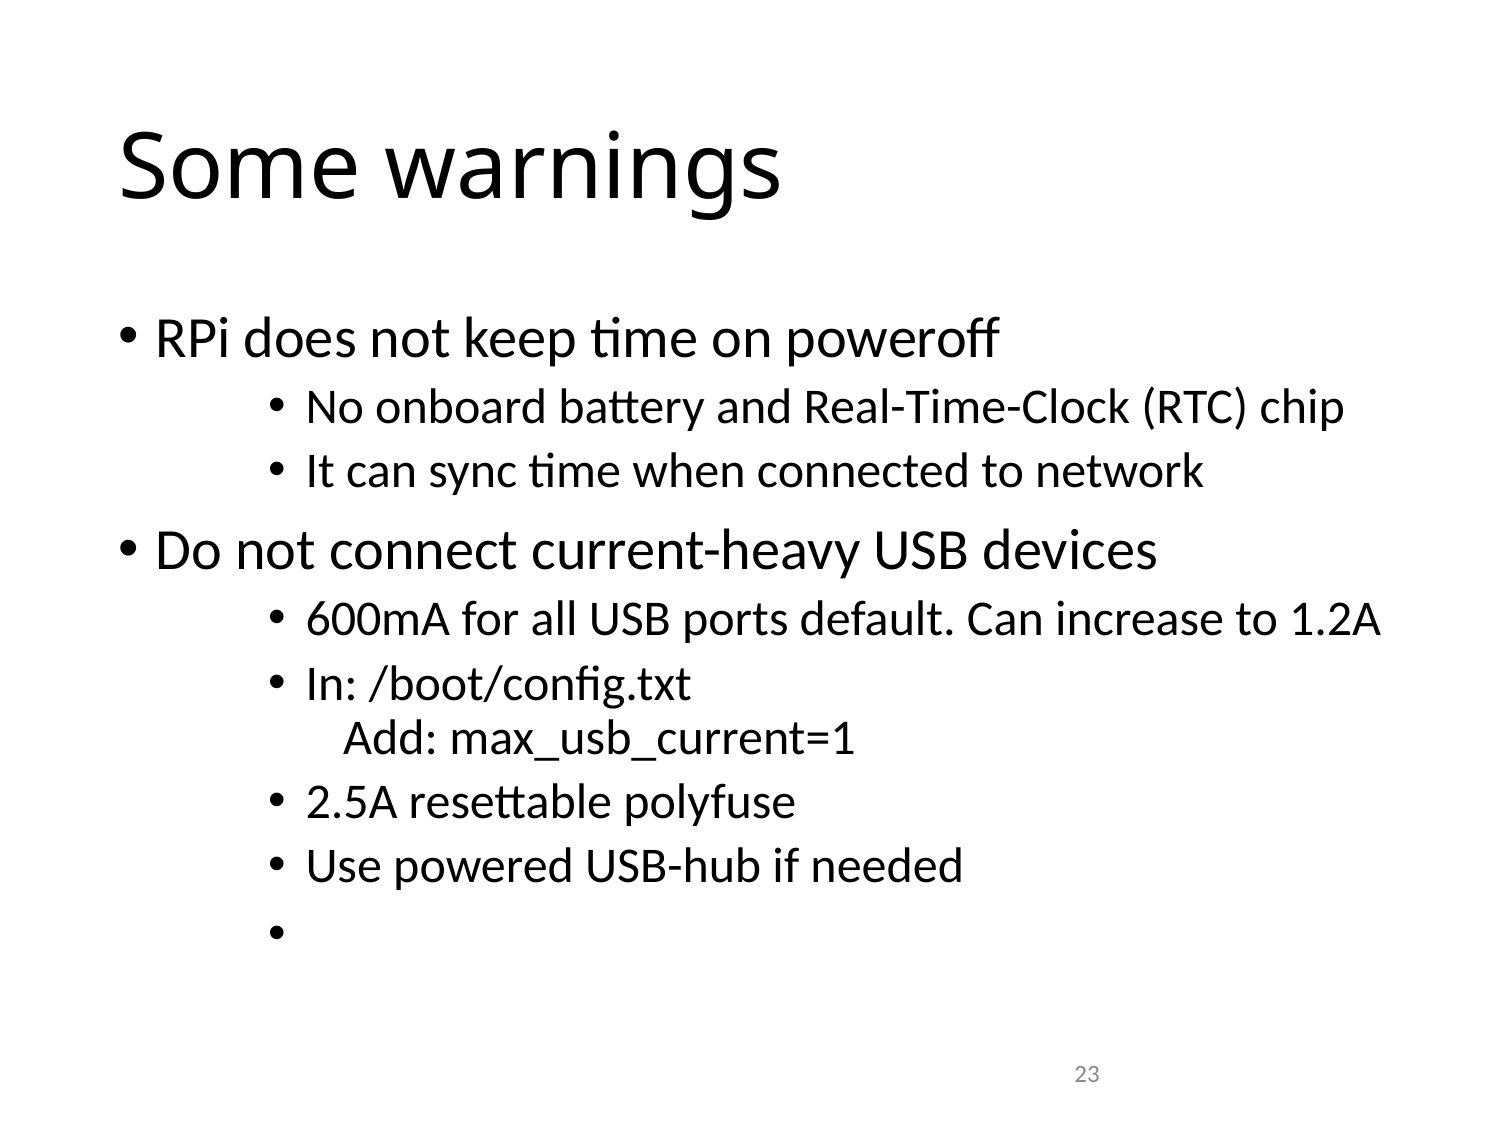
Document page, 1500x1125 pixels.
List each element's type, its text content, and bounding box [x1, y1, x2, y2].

list RPi does not keep time on poweroff No onboard battery and Real-Time-Clock (RTC) chip It can sync time when connected to network Do not connect current-heavy USB devices 600mA for all USB ports default. Can increase to 1.2A In: /boot/config.txt Add: max_usb_current=1 2.5A resettable polyfuse Use powered USB-hub if needed [103, 299, 1397, 1014]
title Some warnings [103, 59, 1397, 278]
text_box 24 [1059, 1042, 1397, 1103]
